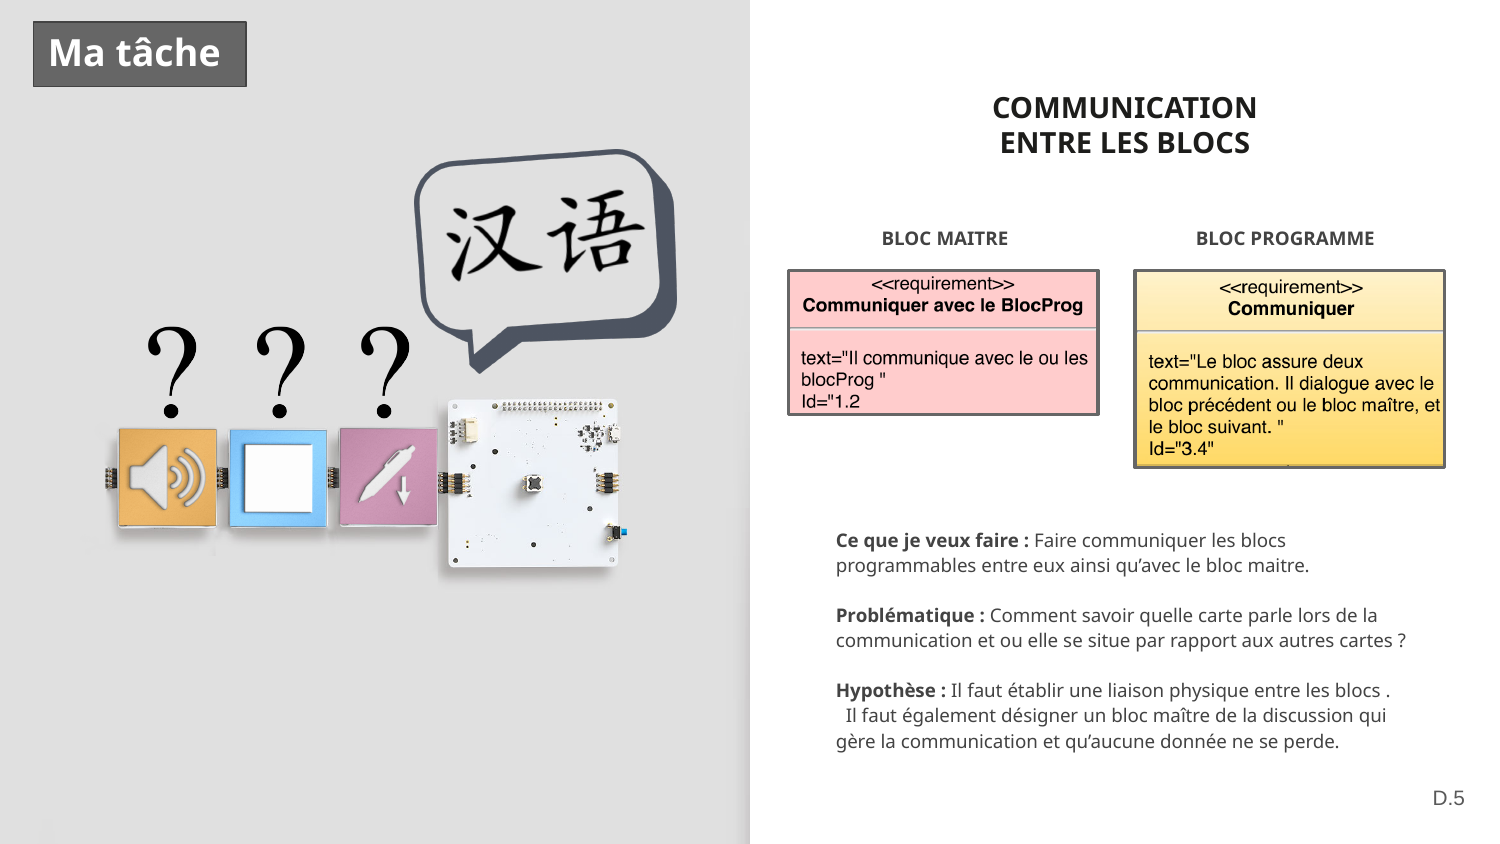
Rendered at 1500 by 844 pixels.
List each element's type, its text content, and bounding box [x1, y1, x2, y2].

text_box Ce que je veux faire : Faire communiquer les blocs programmables entre eux ainsi qu’avec le bloc maitre. [820, 509, 1429, 569]
picture [790, 271, 1097, 413]
text_box Problématique : Comment savoir quelle carte parle lors de la communication et ou elle se situe par rapport aux autres cartes ? [820, 584, 1429, 644]
slide_number D.5 [1389, 764, 1480, 830]
title Ma tâche [32, 30, 693, 90]
text_box Hypothèse : Il faut établir une liaison physique entre les blocs . Il faut également désigner un bloc maître de la discussion qui gère la communication et qu’aucune donnée ne se perde. [820, 659, 1429, 786]
picture [0, 0, 751, 844]
text_box BLOC PROGRAMME [1180, 207, 1500, 267]
title COMMUNICATION ENTRE LES BLOCS [866, 33, 1384, 175]
text_box BLOC MAITRE [866, 207, 1180, 267]
picture [1136, 271, 1443, 467]
text_box [33, 21, 247, 30]
